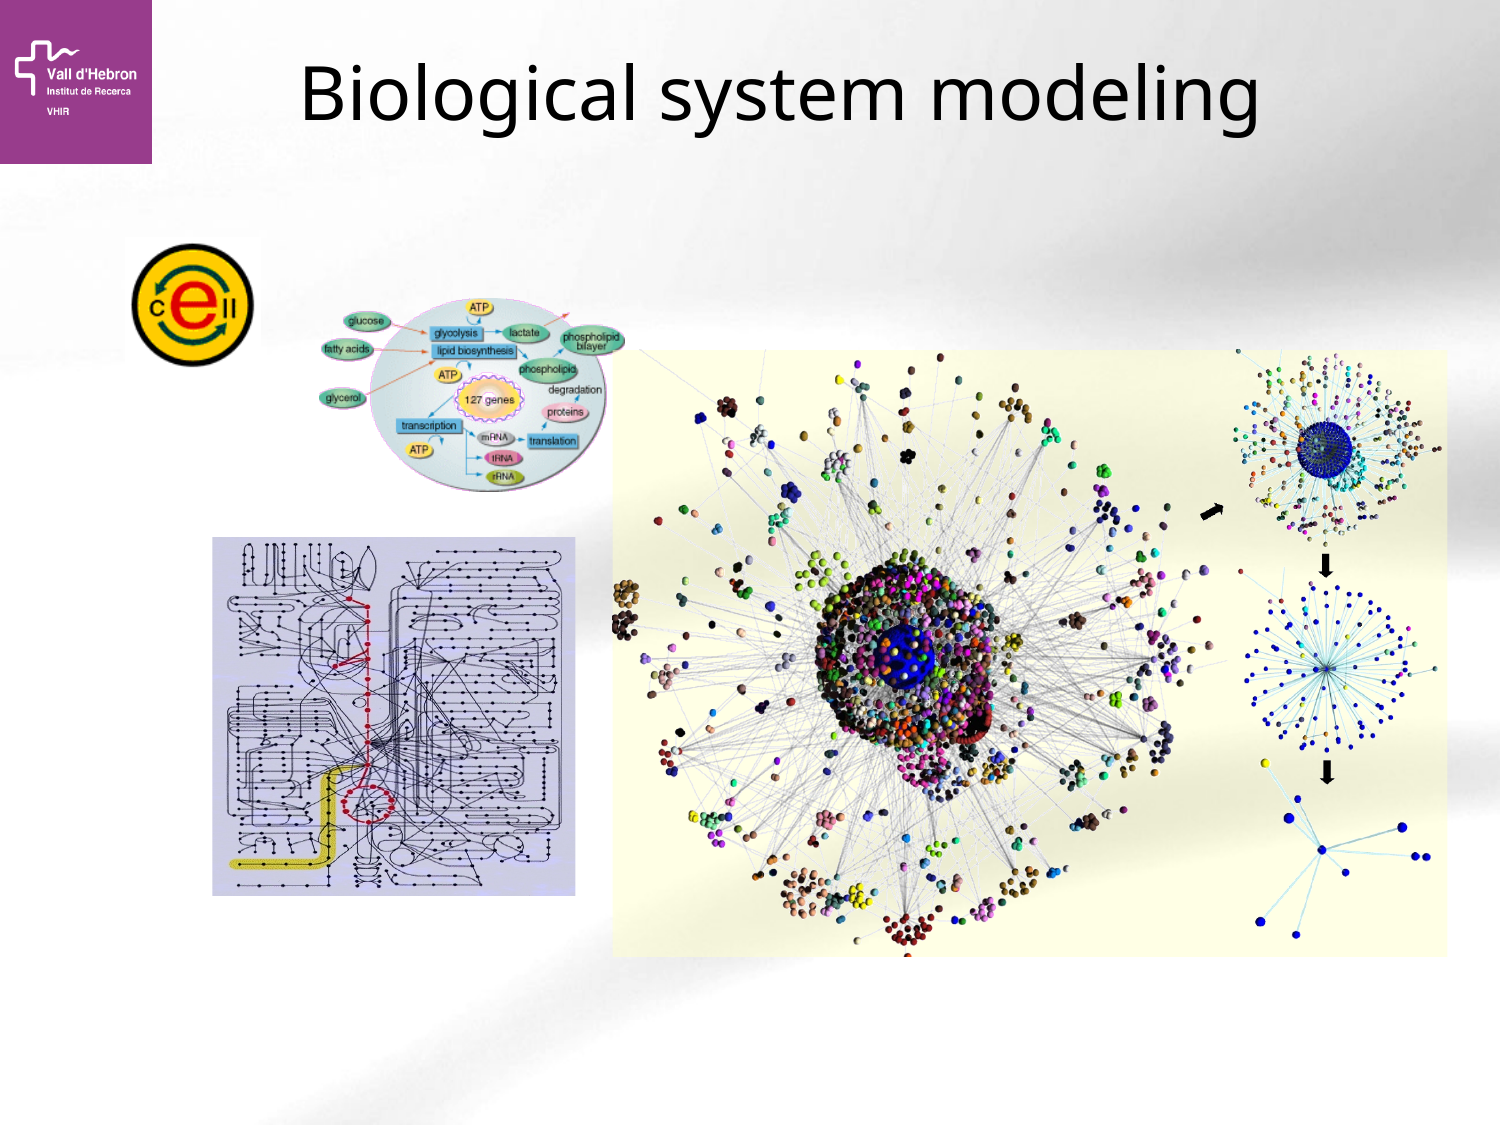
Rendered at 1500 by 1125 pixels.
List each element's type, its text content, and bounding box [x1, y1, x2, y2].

picture [0, 0, 1500, 1125]
text_box Biological system modeling [225, 37, 1338, 168]
